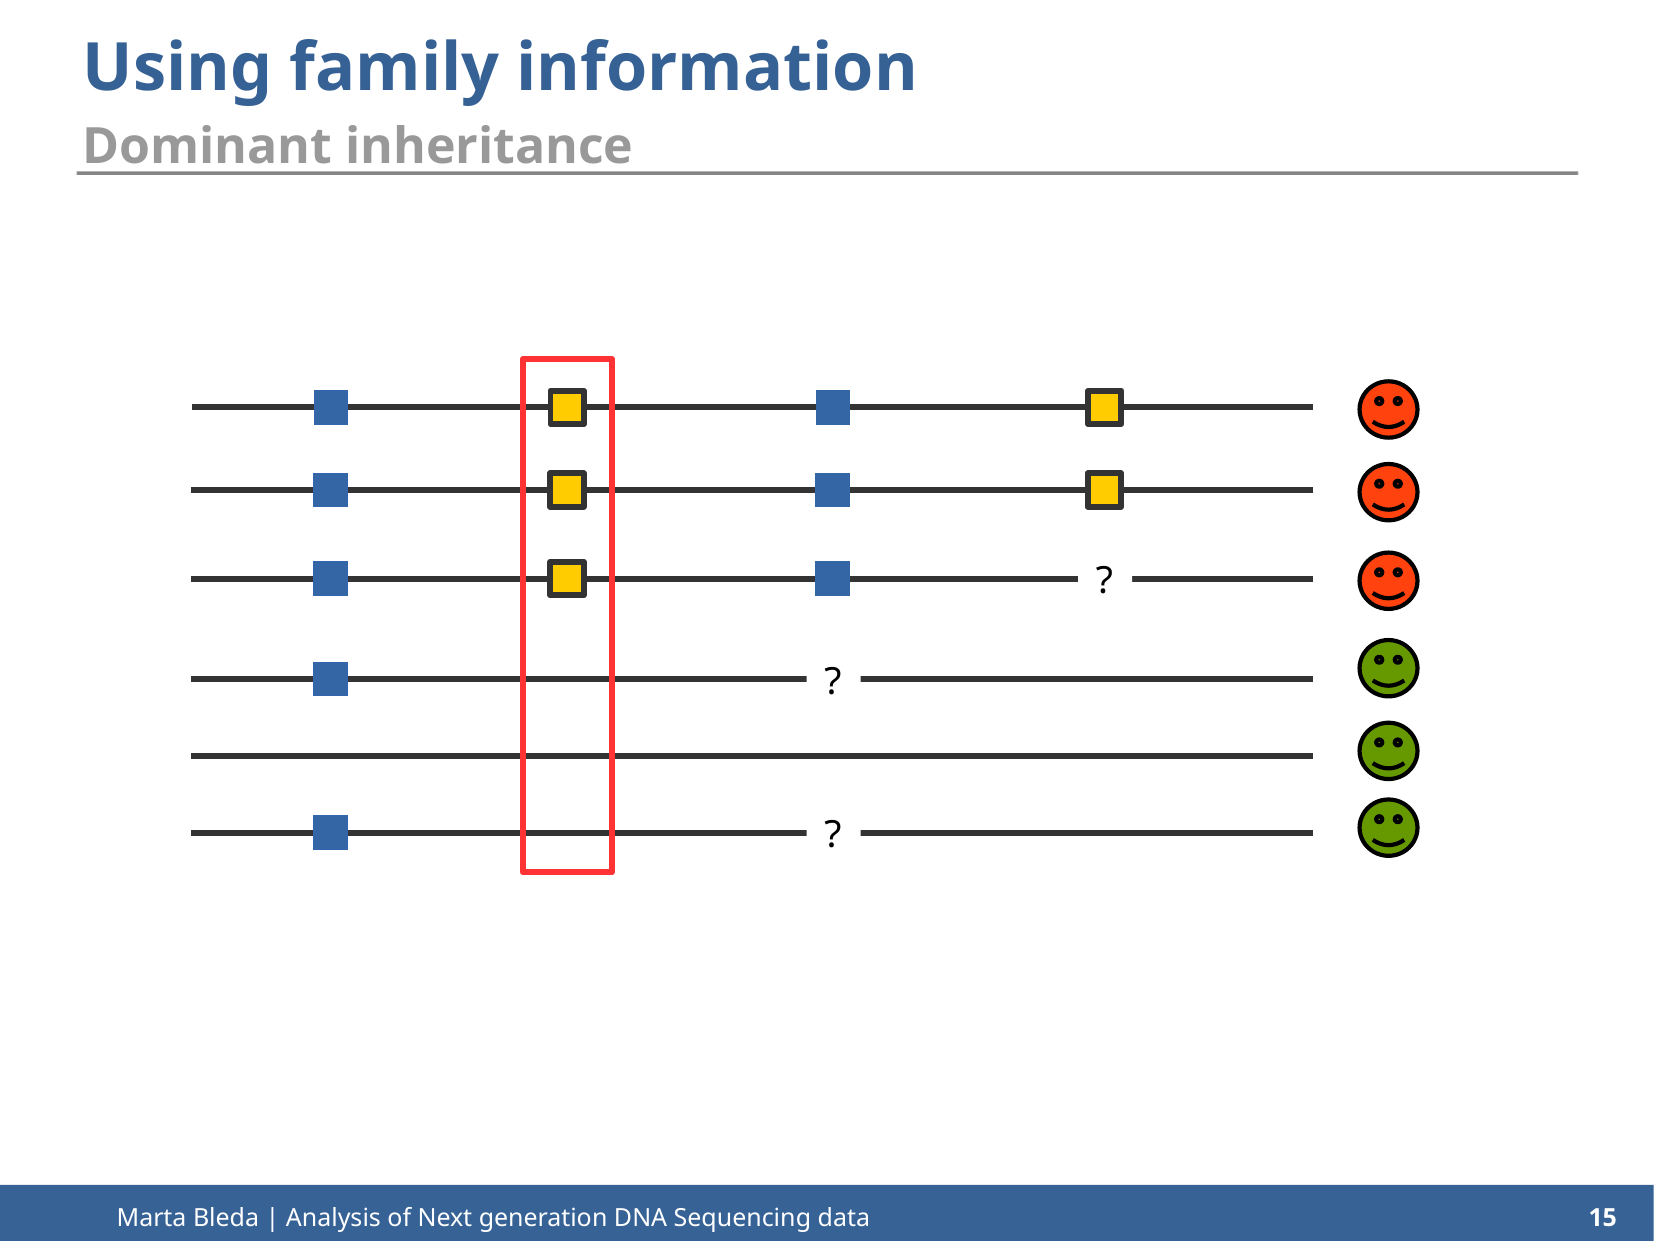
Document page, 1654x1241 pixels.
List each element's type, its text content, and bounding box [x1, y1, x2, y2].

text_box [1087, 390, 1122, 425]
text_box [815, 473, 850, 507]
text_box ? [806, 646, 861, 706]
text_box [1359, 381, 1418, 438]
text_box [1359, 640, 1418, 697]
picture [74, 170, 1580, 175]
text_box ? [1078, 546, 1133, 606]
text_box [550, 561, 584, 596]
text_box [314, 390, 348, 425]
text_box [313, 473, 348, 507]
text_box [313, 815, 348, 850]
text_box [550, 390, 584, 425]
text_box [816, 390, 850, 425]
text_box [313, 561, 348, 596]
text_box ? [806, 800, 861, 860]
text_box [550, 473, 584, 507]
title Using family information Dominant inheritance [82, 31, 1571, 166]
text_box [313, 662, 348, 696]
text_box [1359, 722, 1418, 780]
text_box [1359, 799, 1418, 856]
text_box [815, 561, 850, 596]
text_box [1359, 463, 1418, 521]
text_box [1087, 473, 1122, 507]
text_box [1359, 552, 1418, 609]
